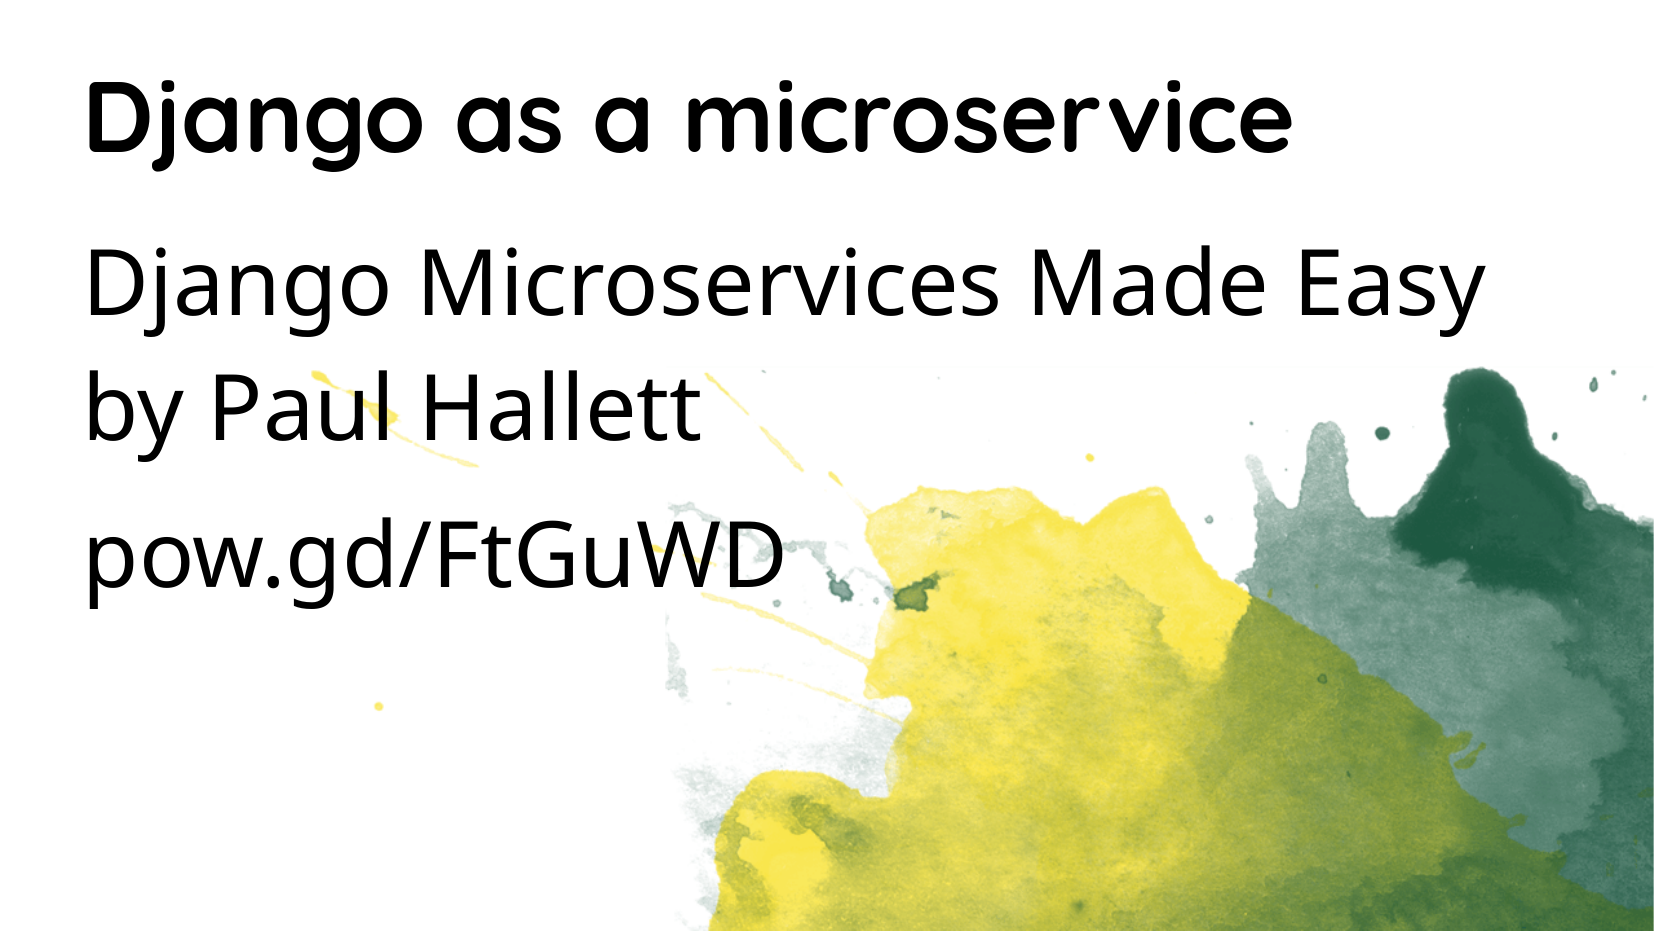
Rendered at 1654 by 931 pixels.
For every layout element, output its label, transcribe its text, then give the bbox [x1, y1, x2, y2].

picture [0, 0, 1654, 931]
list Django Microservices Made Easy by Paul Hallett pow.gd/FtGuWD [82, 217, 1571, 875]
title Django as a microservice [82, 37, 1571, 193]
